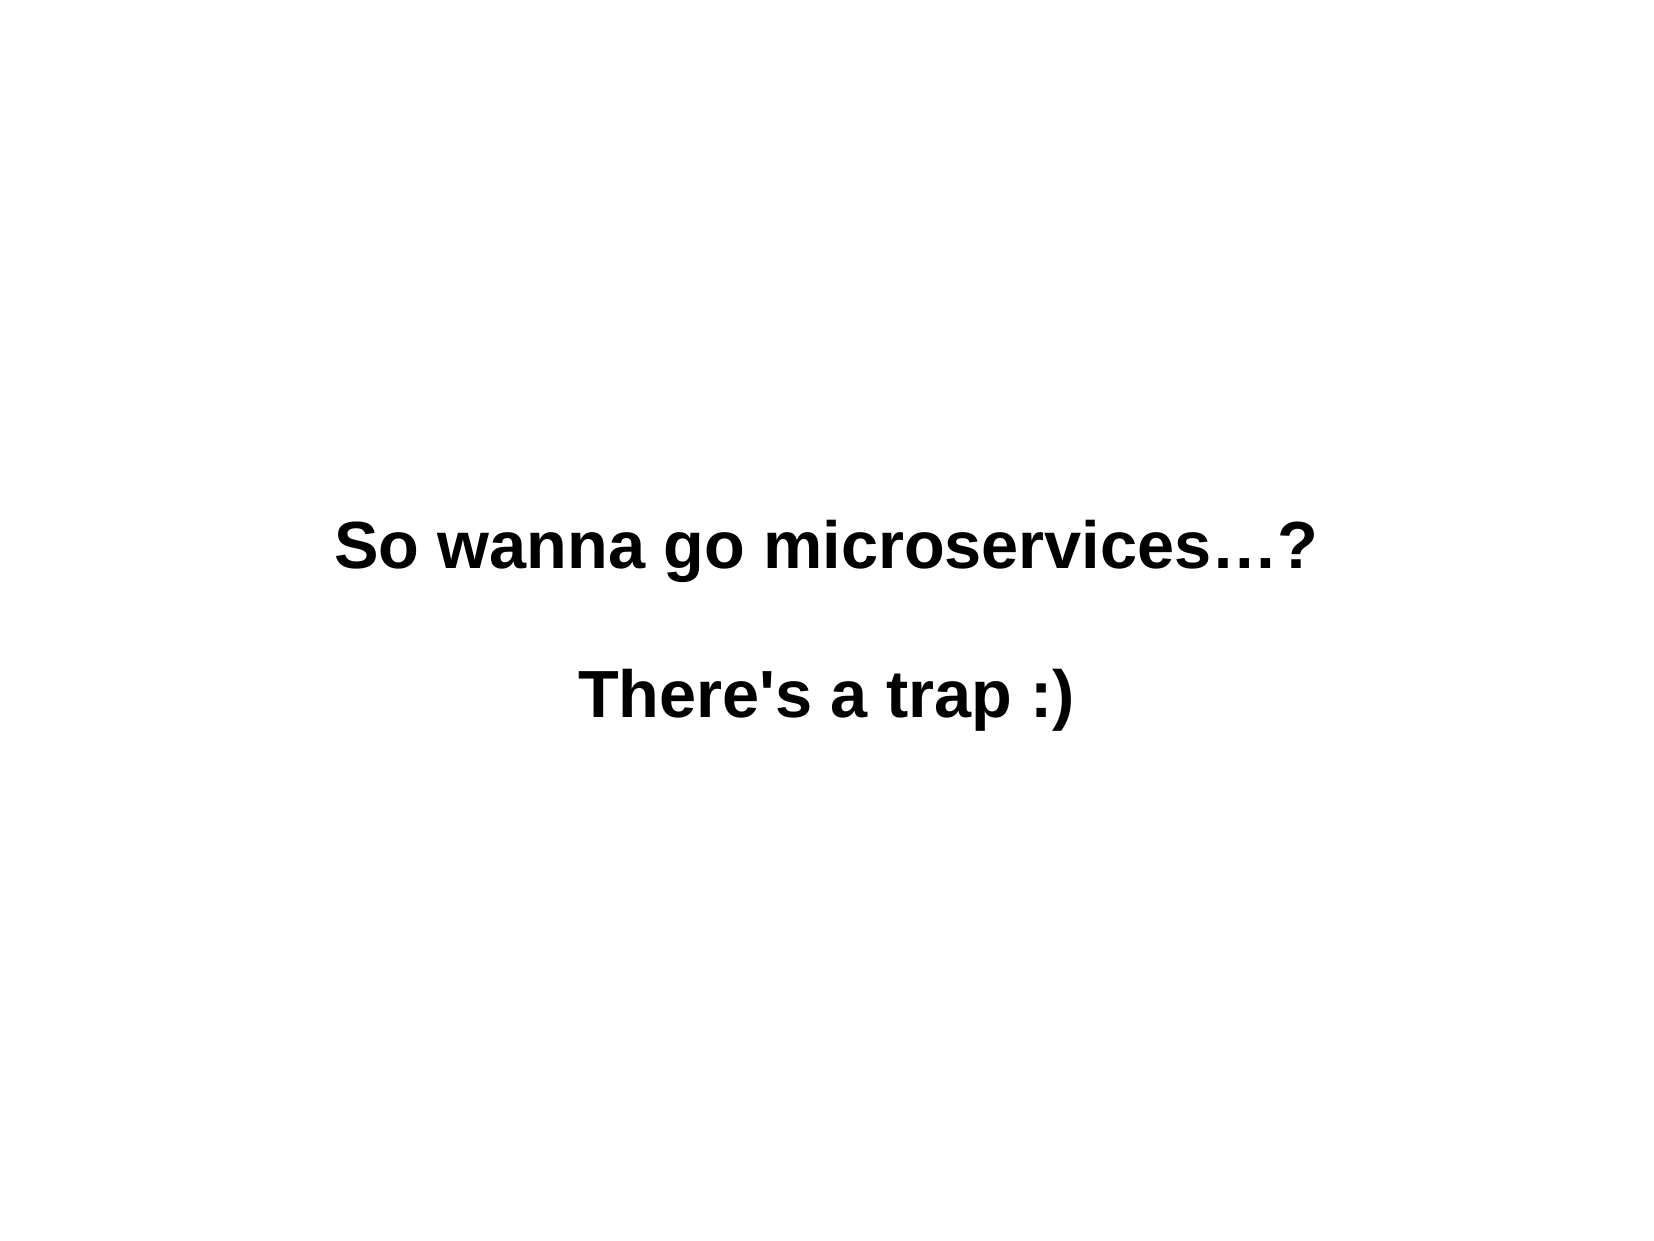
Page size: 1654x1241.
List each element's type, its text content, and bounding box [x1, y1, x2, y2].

subtitle So wanna go microservices…? There's a trap :) [82, 140, 1571, 1101]
